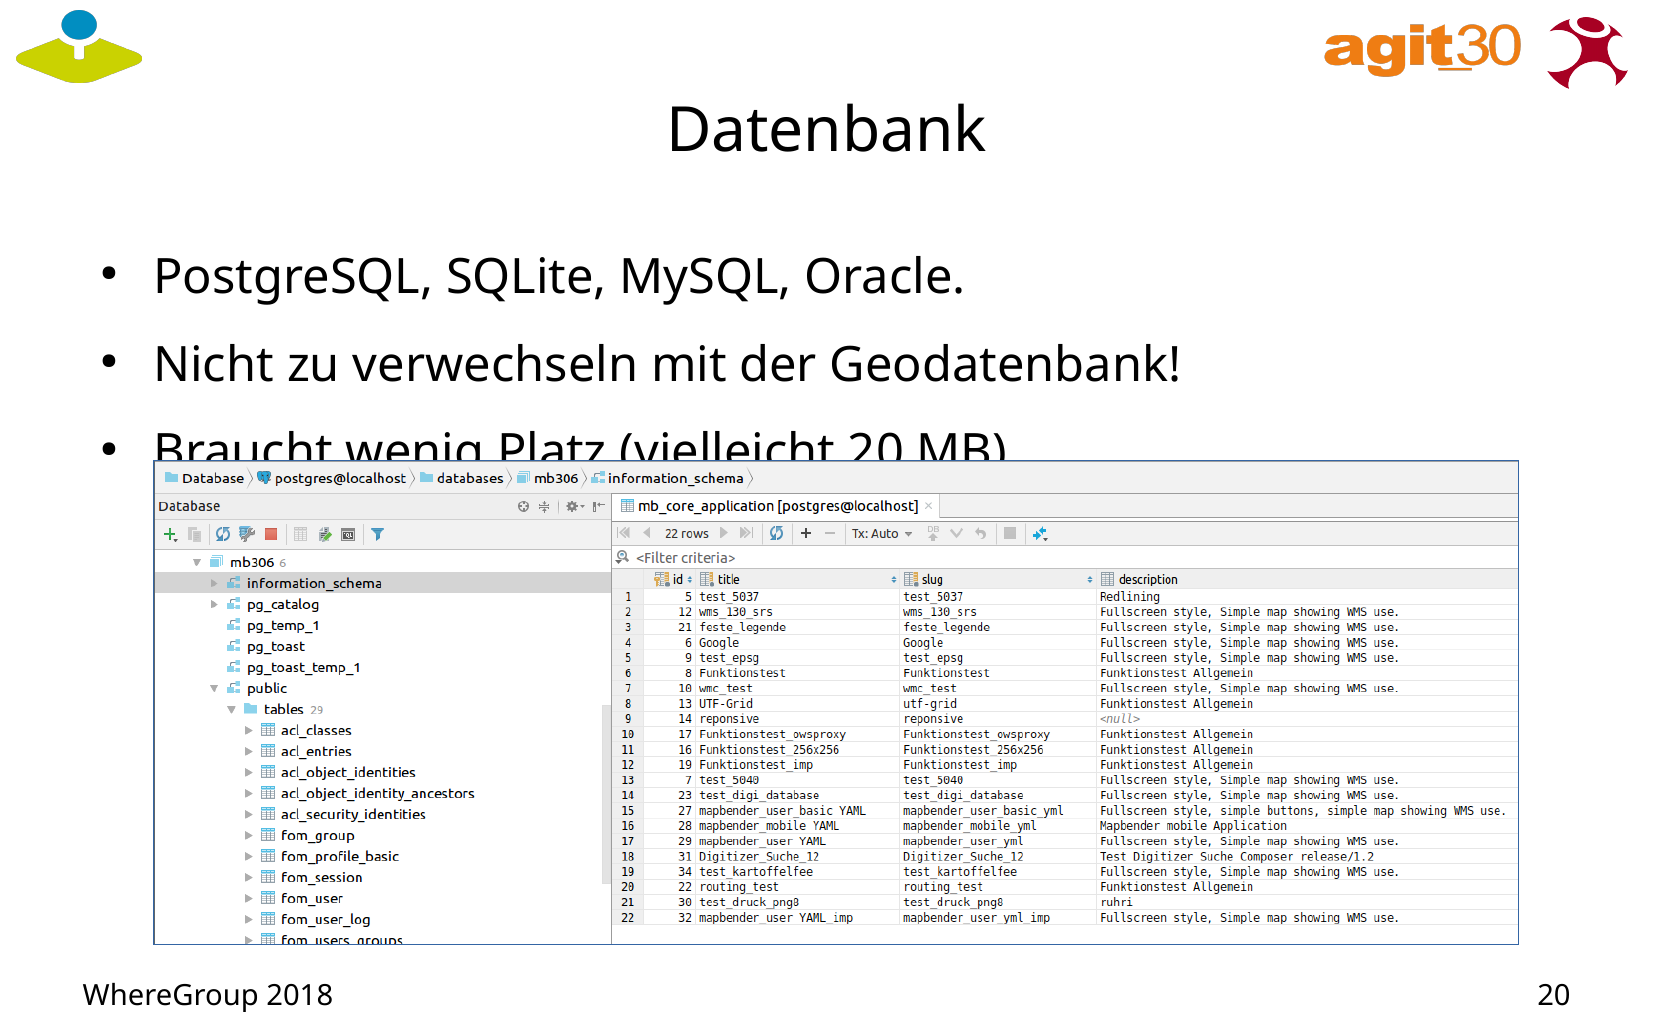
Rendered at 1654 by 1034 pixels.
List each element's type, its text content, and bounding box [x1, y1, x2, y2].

picture [153, 460, 1519, 945]
picture [1547, 17, 1628, 89]
list PostgreSQL, SQLite, MySQL, Oracle. Nicht zu verwechseln mit der Geodatenbank! Braucht wenig Platz (vielleicht 20 MB). [82, 241, 1571, 582]
title Datenbank [82, 41, 1571, 214]
picture [16, 10, 142, 83]
picture [1322, 21, 1524, 41]
